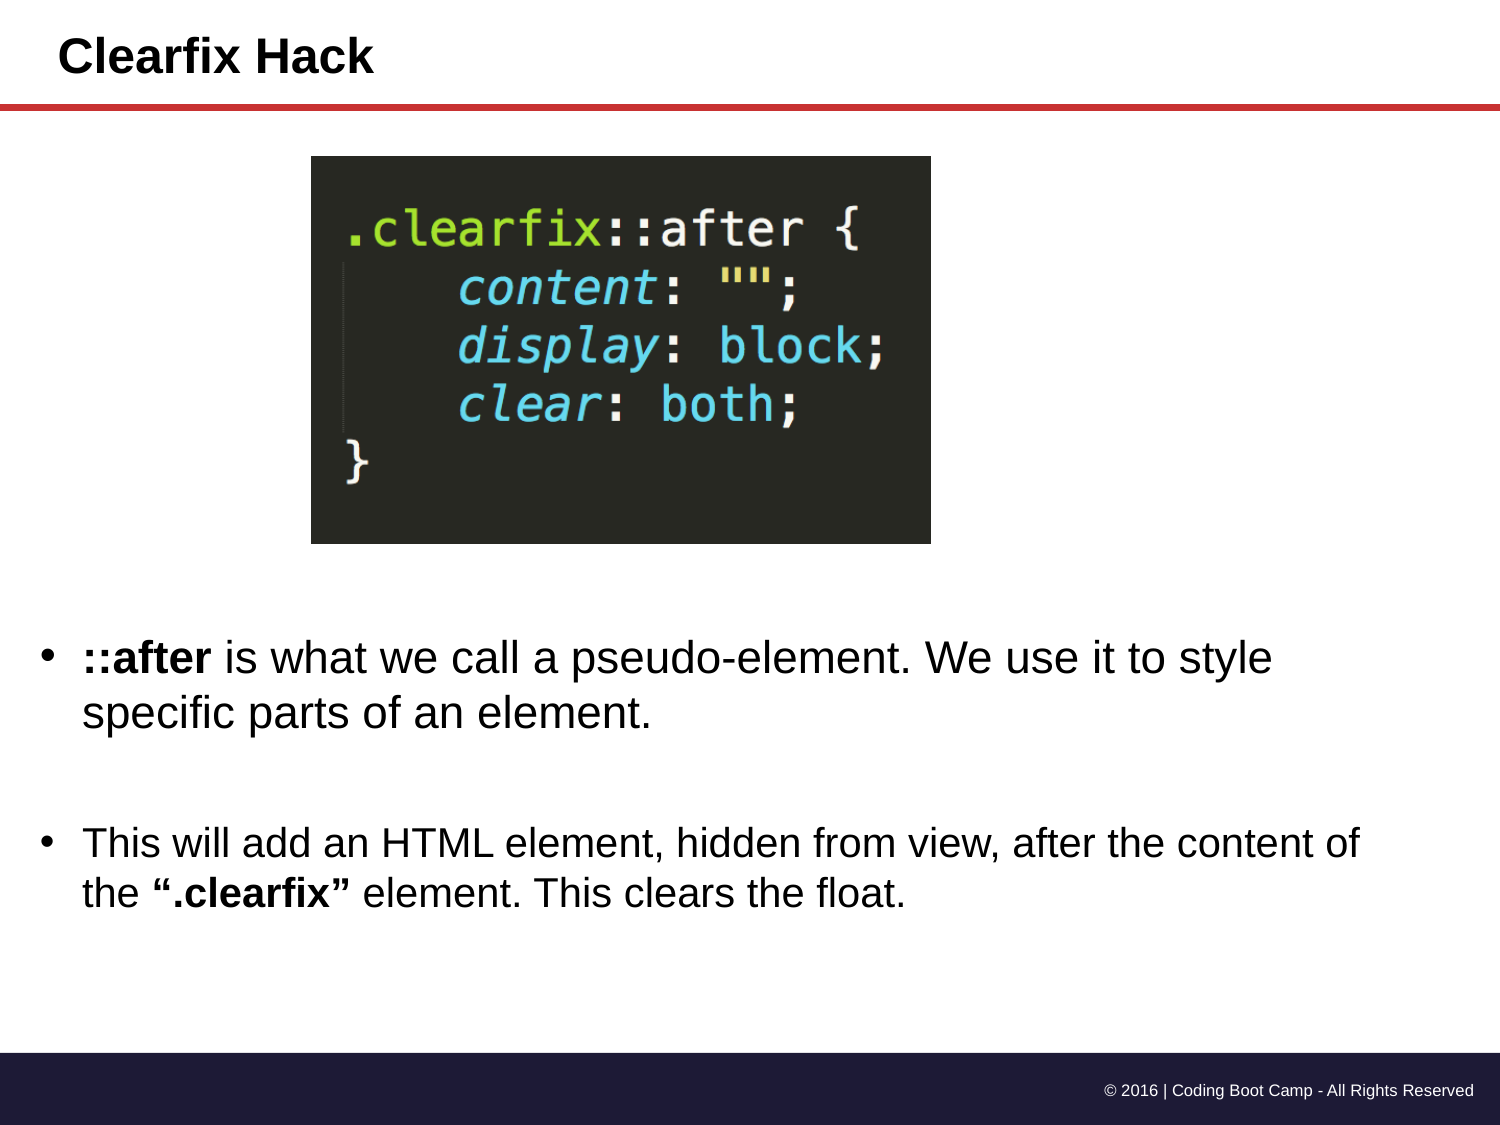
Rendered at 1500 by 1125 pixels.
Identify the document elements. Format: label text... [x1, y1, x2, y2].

text_box ::after is what we call a pseudo-element. We use it to style specific parts of an element. This will add an HTML element, hidden from view, after the content of the “.clearfix” element. This clears the float. [24, 612, 1438, 932]
picture [311, 156, 931, 544]
text_box Clearfix Hack [50, 16, 913, 91]
